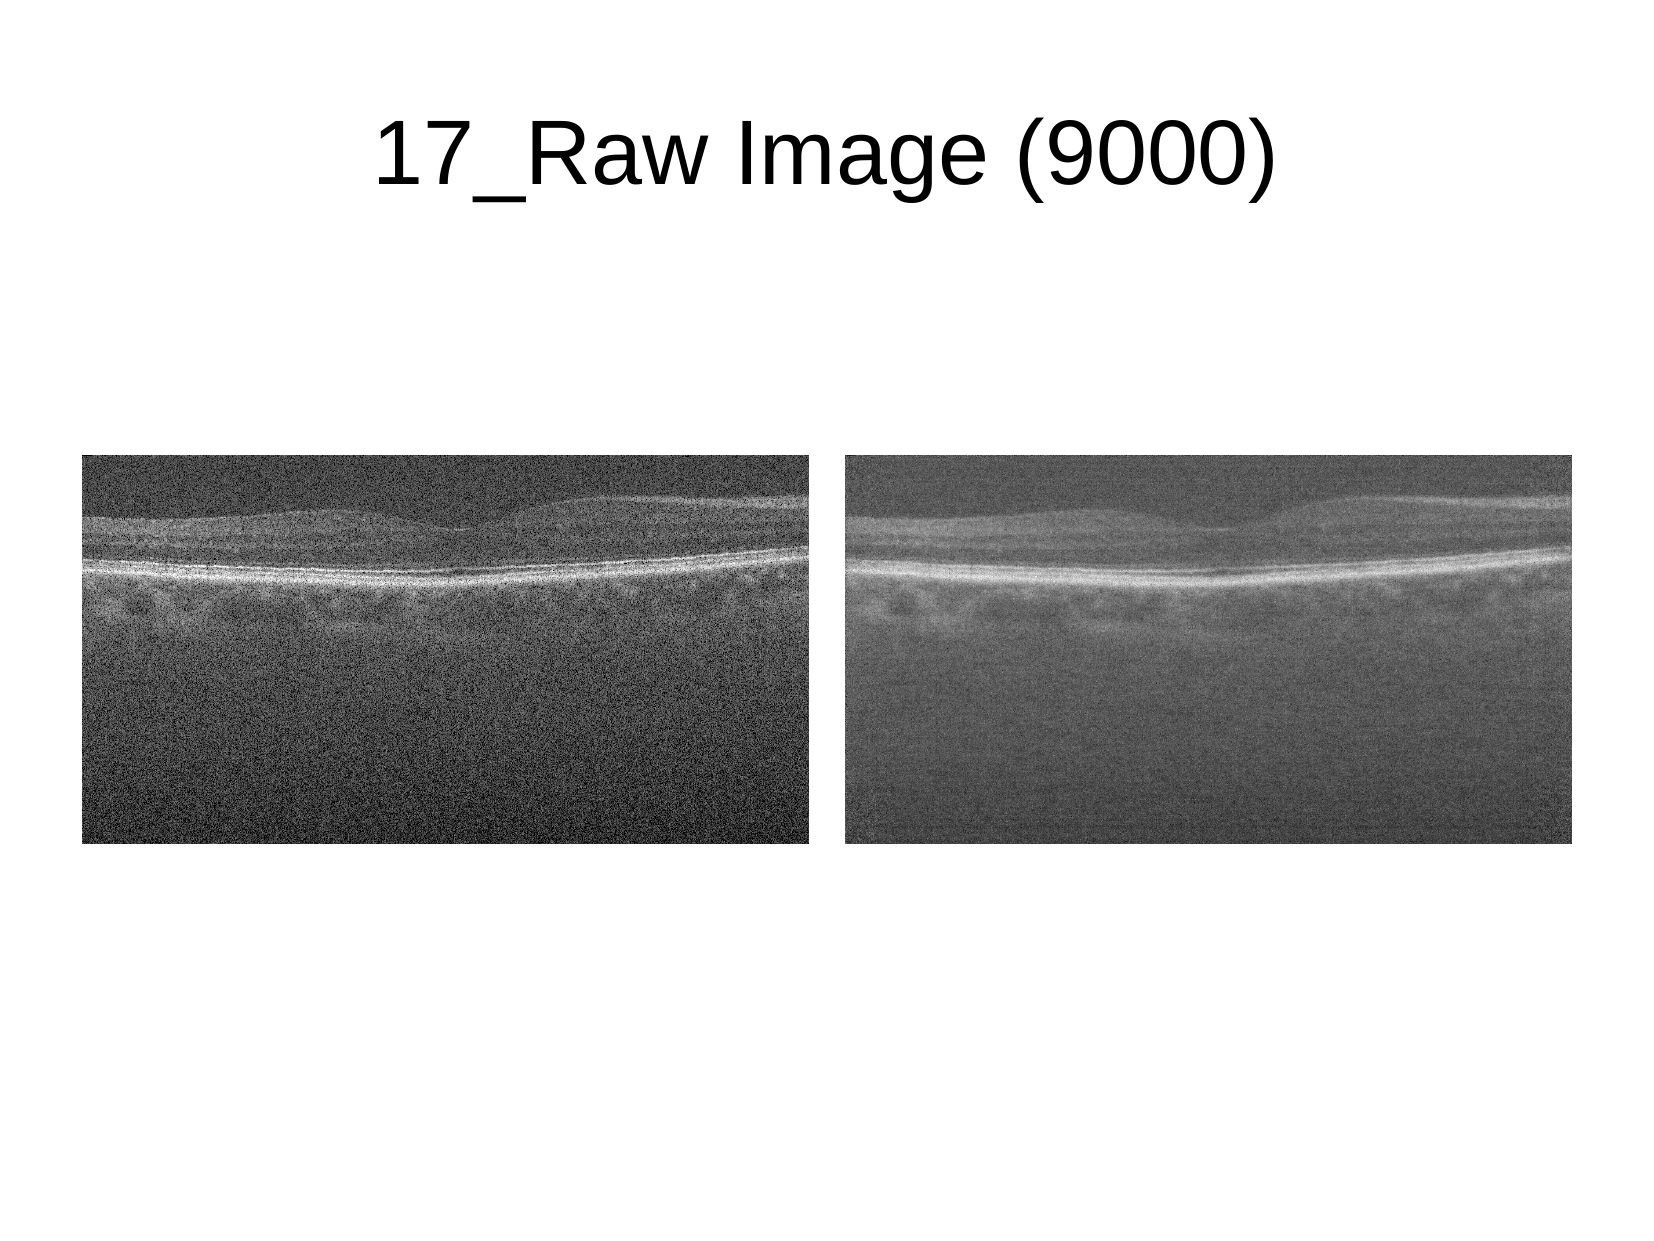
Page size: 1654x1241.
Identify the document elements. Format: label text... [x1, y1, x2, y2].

picture [845, 455, 1572, 845]
title 17_Raw Image (9000) [82, 49, 1571, 257]
picture [82, 455, 809, 845]
